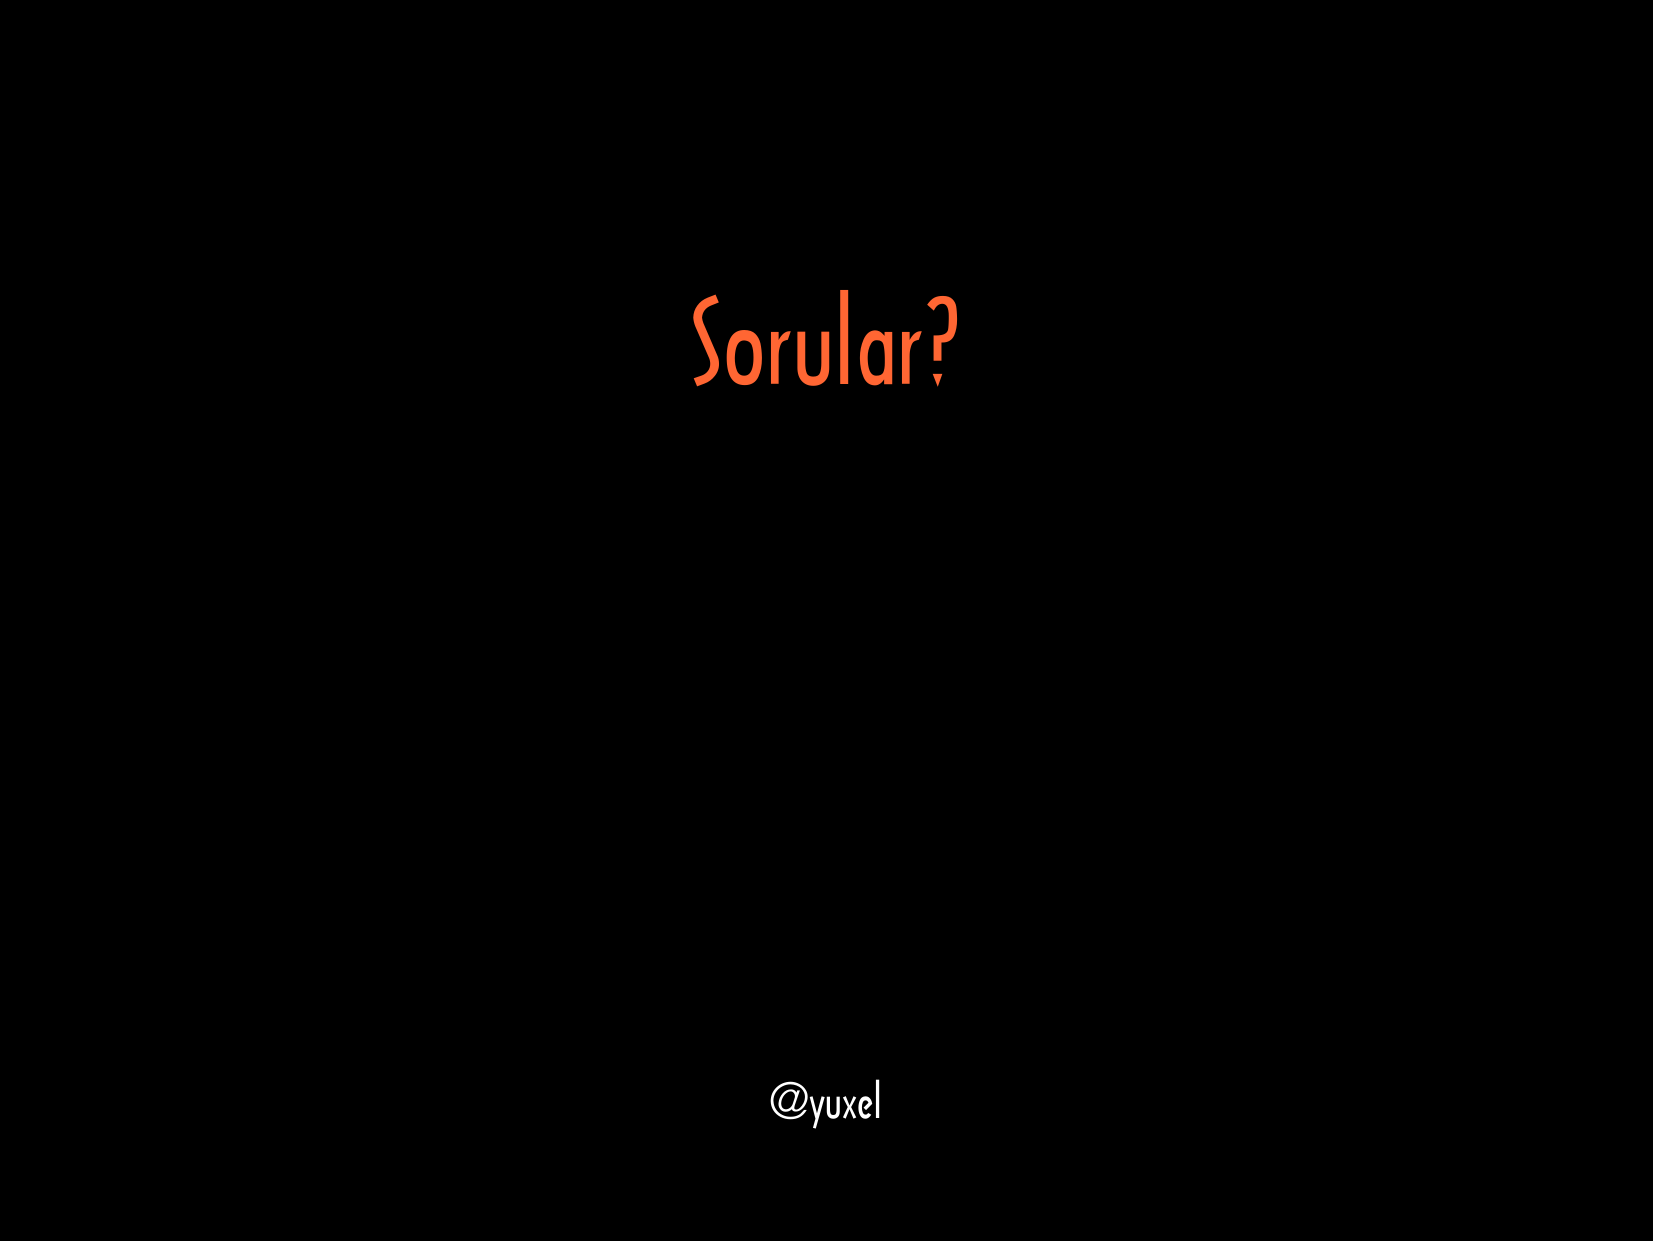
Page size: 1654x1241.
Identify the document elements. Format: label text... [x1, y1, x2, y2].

text_box Sorular? [675, 283, 978, 420]
text_box @yuxel [755, 1058, 898, 1123]
